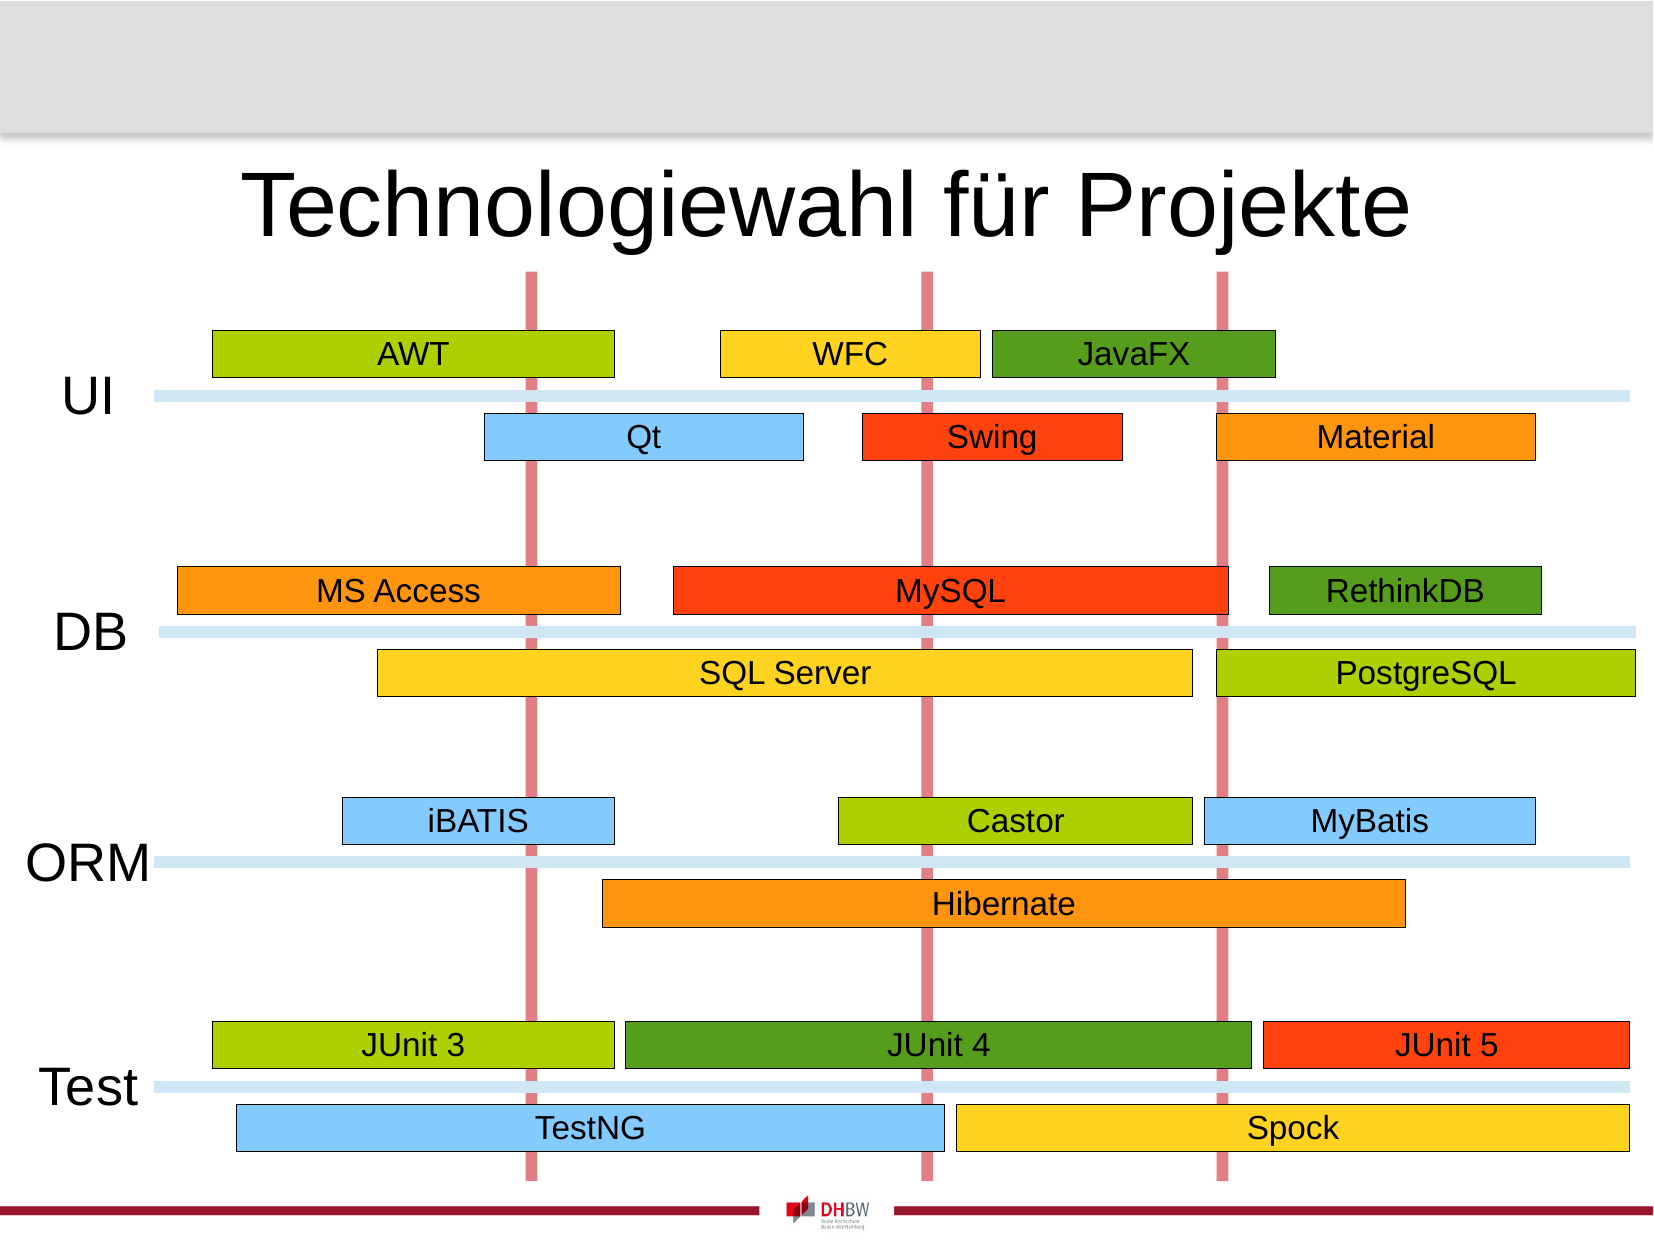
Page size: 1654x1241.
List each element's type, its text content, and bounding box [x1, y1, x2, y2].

text_box iBATIS [342, 797, 615, 845]
picture [0, 1, 1654, 1237]
text_box Material [1216, 413, 1536, 461]
text_box MS Access [177, 566, 621, 615]
text_box JavaFX [992, 330, 1276, 378]
text_box WFC [720, 330, 981, 378]
text_box JUnit 5 [1263, 1021, 1630, 1069]
text_box Castor [838, 797, 1193, 845]
text_box TestNG [236, 1104, 945, 1152]
text_box Hibernate [602, 879, 1406, 928]
text_box MyBatis [1204, 797, 1536, 845]
text_box SQL Server [377, 649, 1193, 697]
text_box Qt [484, 413, 804, 461]
text_box JUnit 4 [625, 1021, 1252, 1069]
text_box PostgreSQL [1216, 649, 1636, 697]
text_box Test [23, 1033, 154, 1140]
text_box Swing [862, 413, 1123, 461]
text_box RethinkDB [1269, 566, 1542, 615]
text_box MySQL [673, 566, 1229, 615]
text_box UI [23, 342, 154, 449]
text_box DB [23, 578, 160, 686]
text_box Spock [956, 1104, 1630, 1152]
text_box ORM [23, 809, 154, 916]
text_box AWT [212, 330, 615, 378]
text_box JUnit 3 [212, 1021, 615, 1069]
title Technologiewahl für Projekte [82, 147, 1571, 257]
